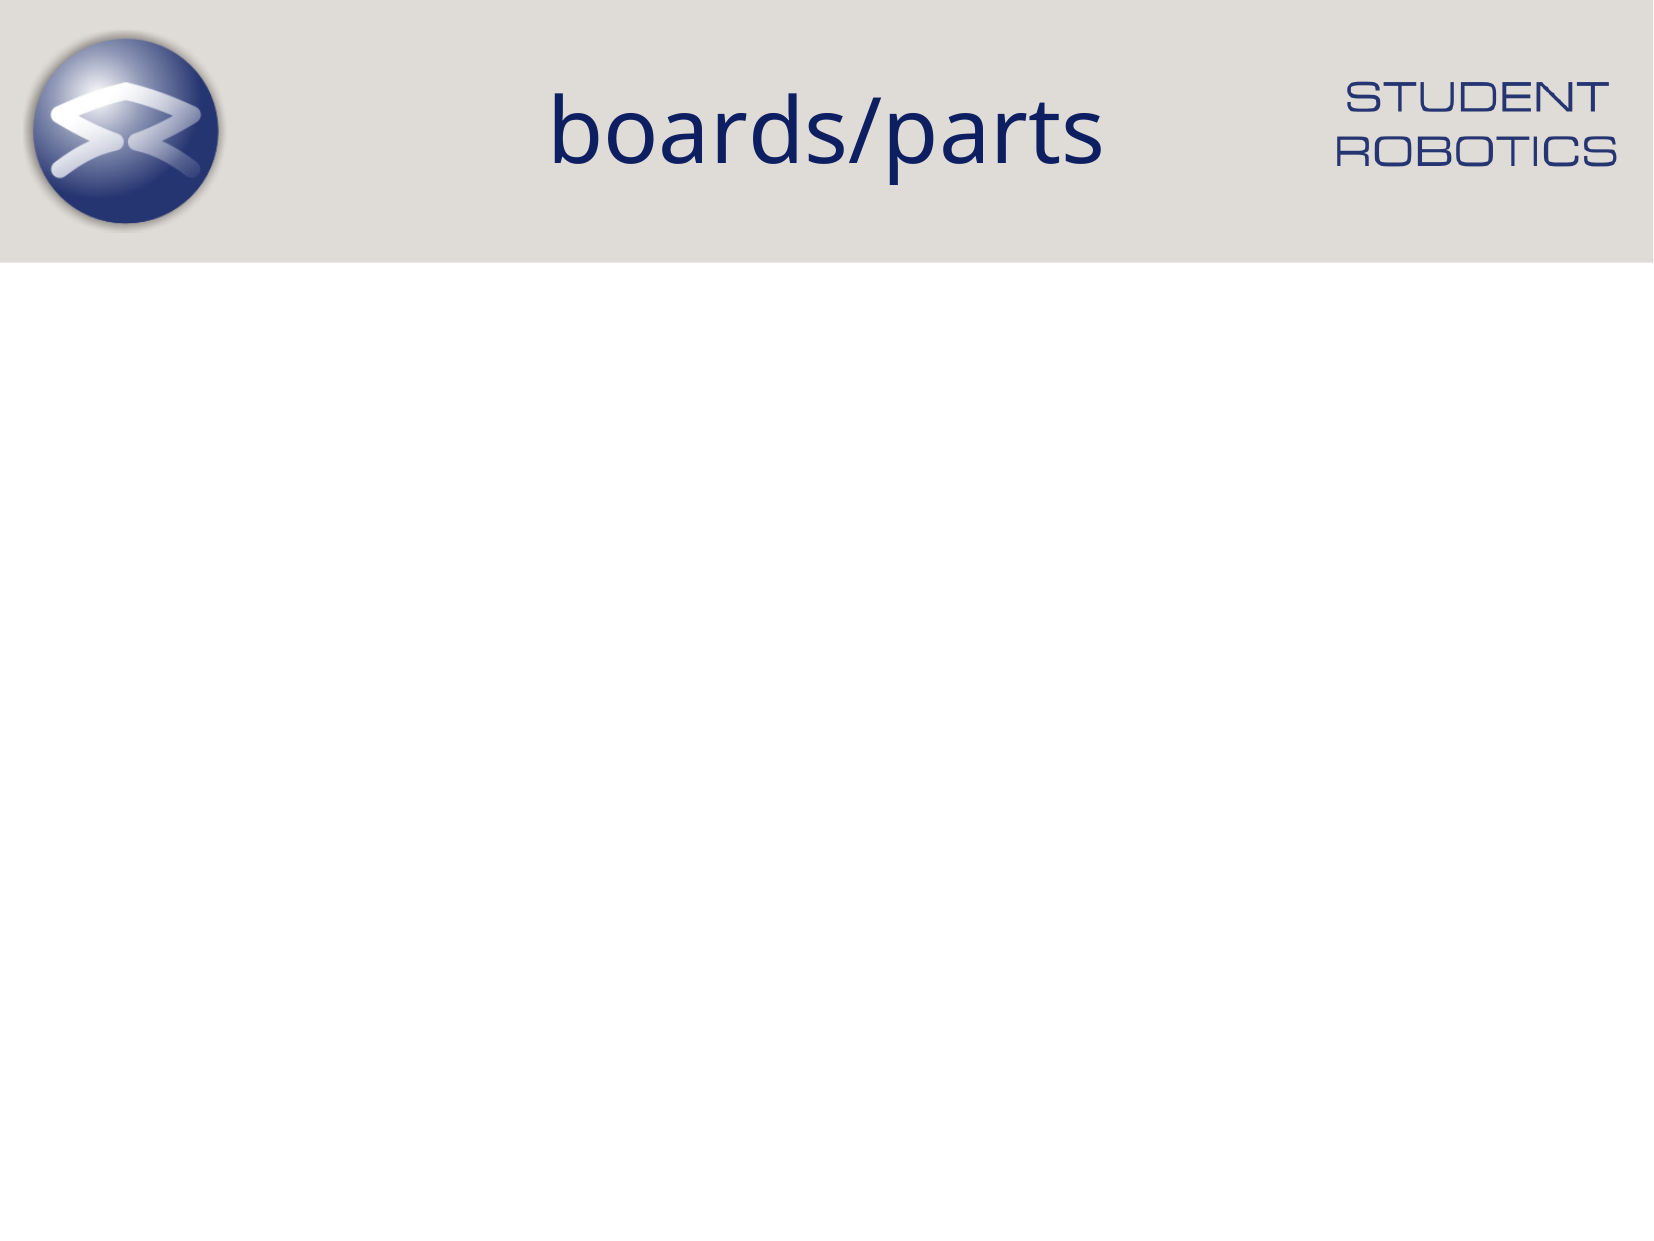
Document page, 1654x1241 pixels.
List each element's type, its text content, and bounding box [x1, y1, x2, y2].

picture [1571, 68, 1633, 174]
picture [9, 19, 82, 245]
title boards/parts [82, 7, 1571, 250]
